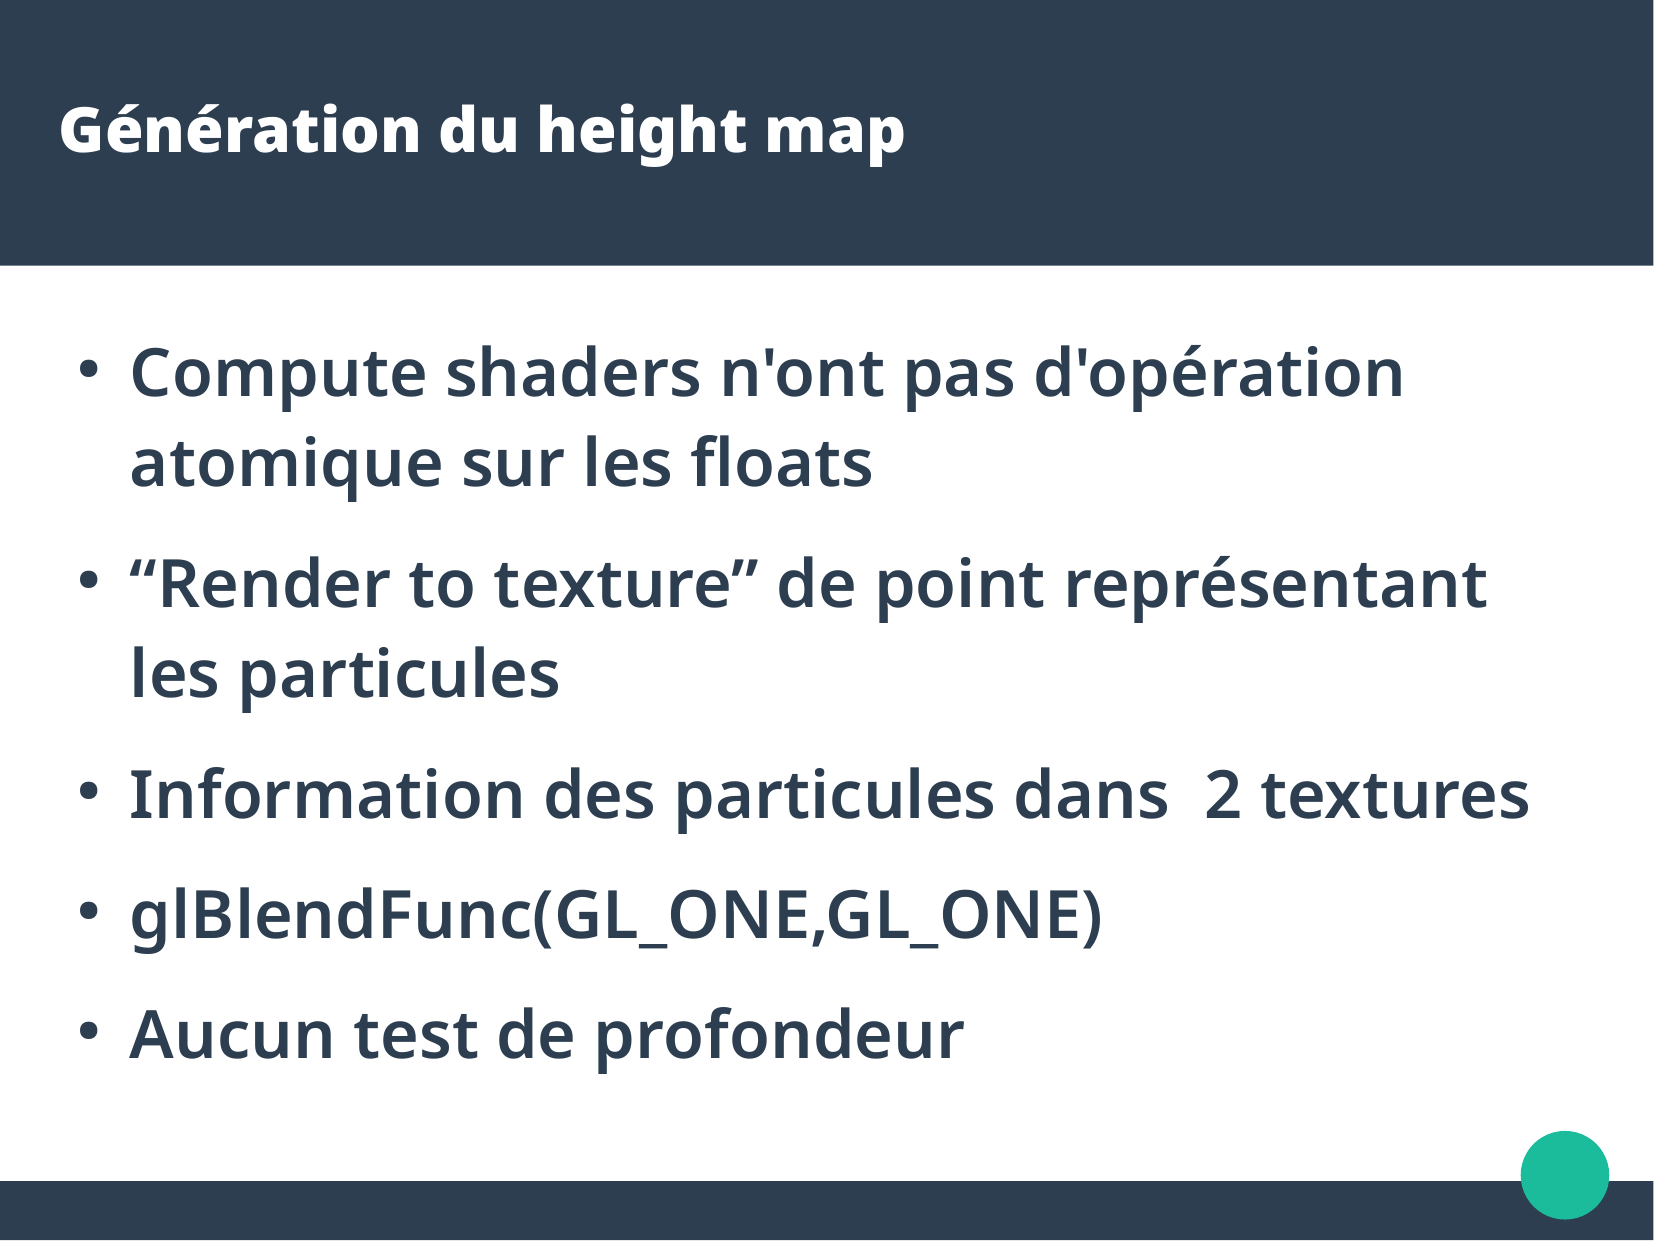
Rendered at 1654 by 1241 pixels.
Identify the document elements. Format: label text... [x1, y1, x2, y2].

title Génération du height map [59, 49, 1595, 207]
list Compute shaders n'ont pas d'opération atomique sur les floats “Render to texture” de point représentant les particules Information des particules dans 2 textures glBlendFunc(GL_ONE,GL_ONE) Aucun test de profondeur [59, 324, 1595, 1152]
